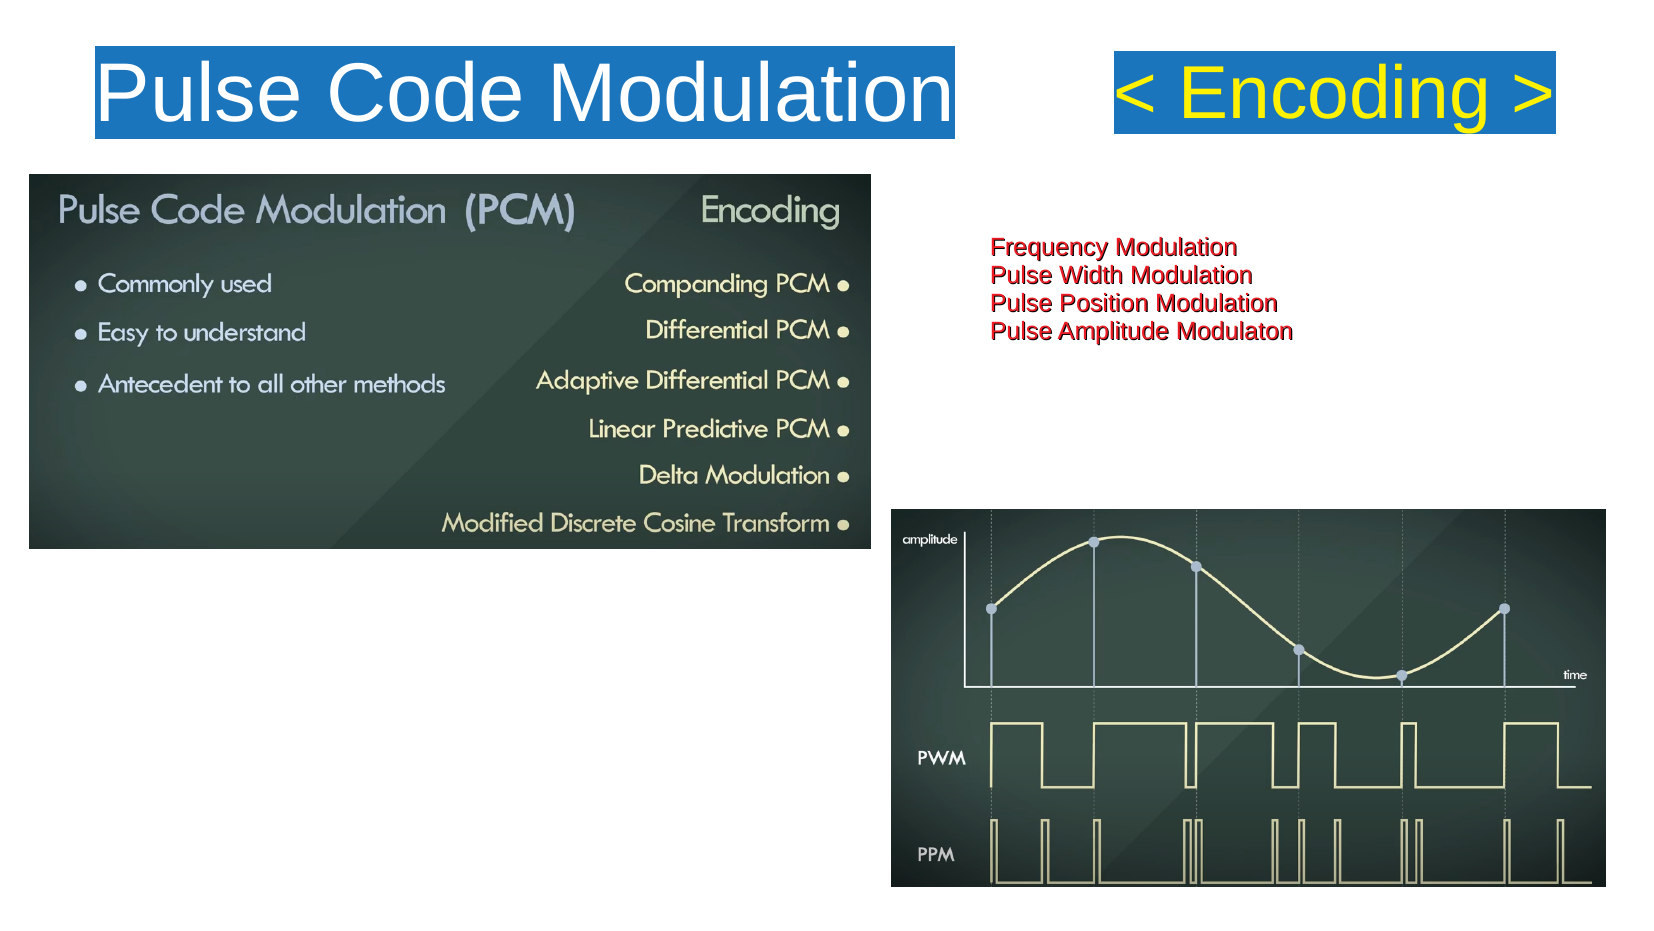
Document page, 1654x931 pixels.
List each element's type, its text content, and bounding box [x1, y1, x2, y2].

picture [891, 509, 1606, 888]
picture [29, 174, 871, 549]
title < Encoding > [1035, 8, 1636, 177]
text_box Frequency Modulation Pulse Width Modulation Pulse Position Modulation Pulse Amplitude Modulaton [975, 225, 1309, 352]
title Pulse Code Modulation [15, 15, 1035, 171]
